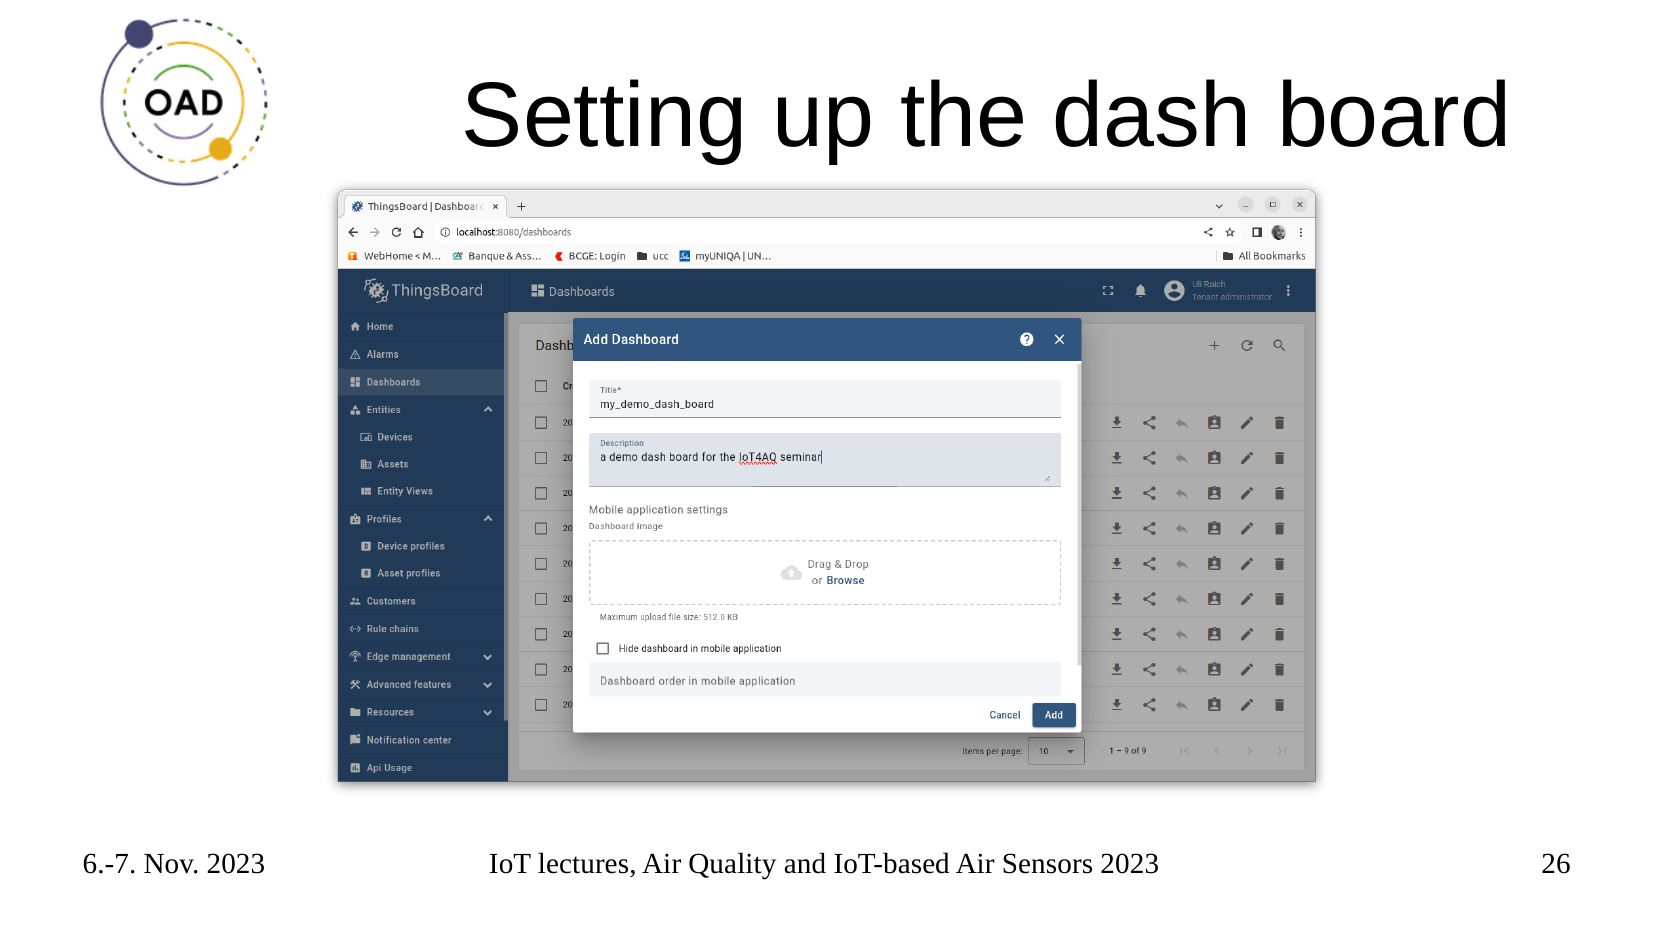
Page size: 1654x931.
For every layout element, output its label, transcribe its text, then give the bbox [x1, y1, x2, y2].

title Setting up the dash board [403, 37, 1571, 193]
picture [59, 4, 303, 207]
picture [323, 177, 1330, 798]
